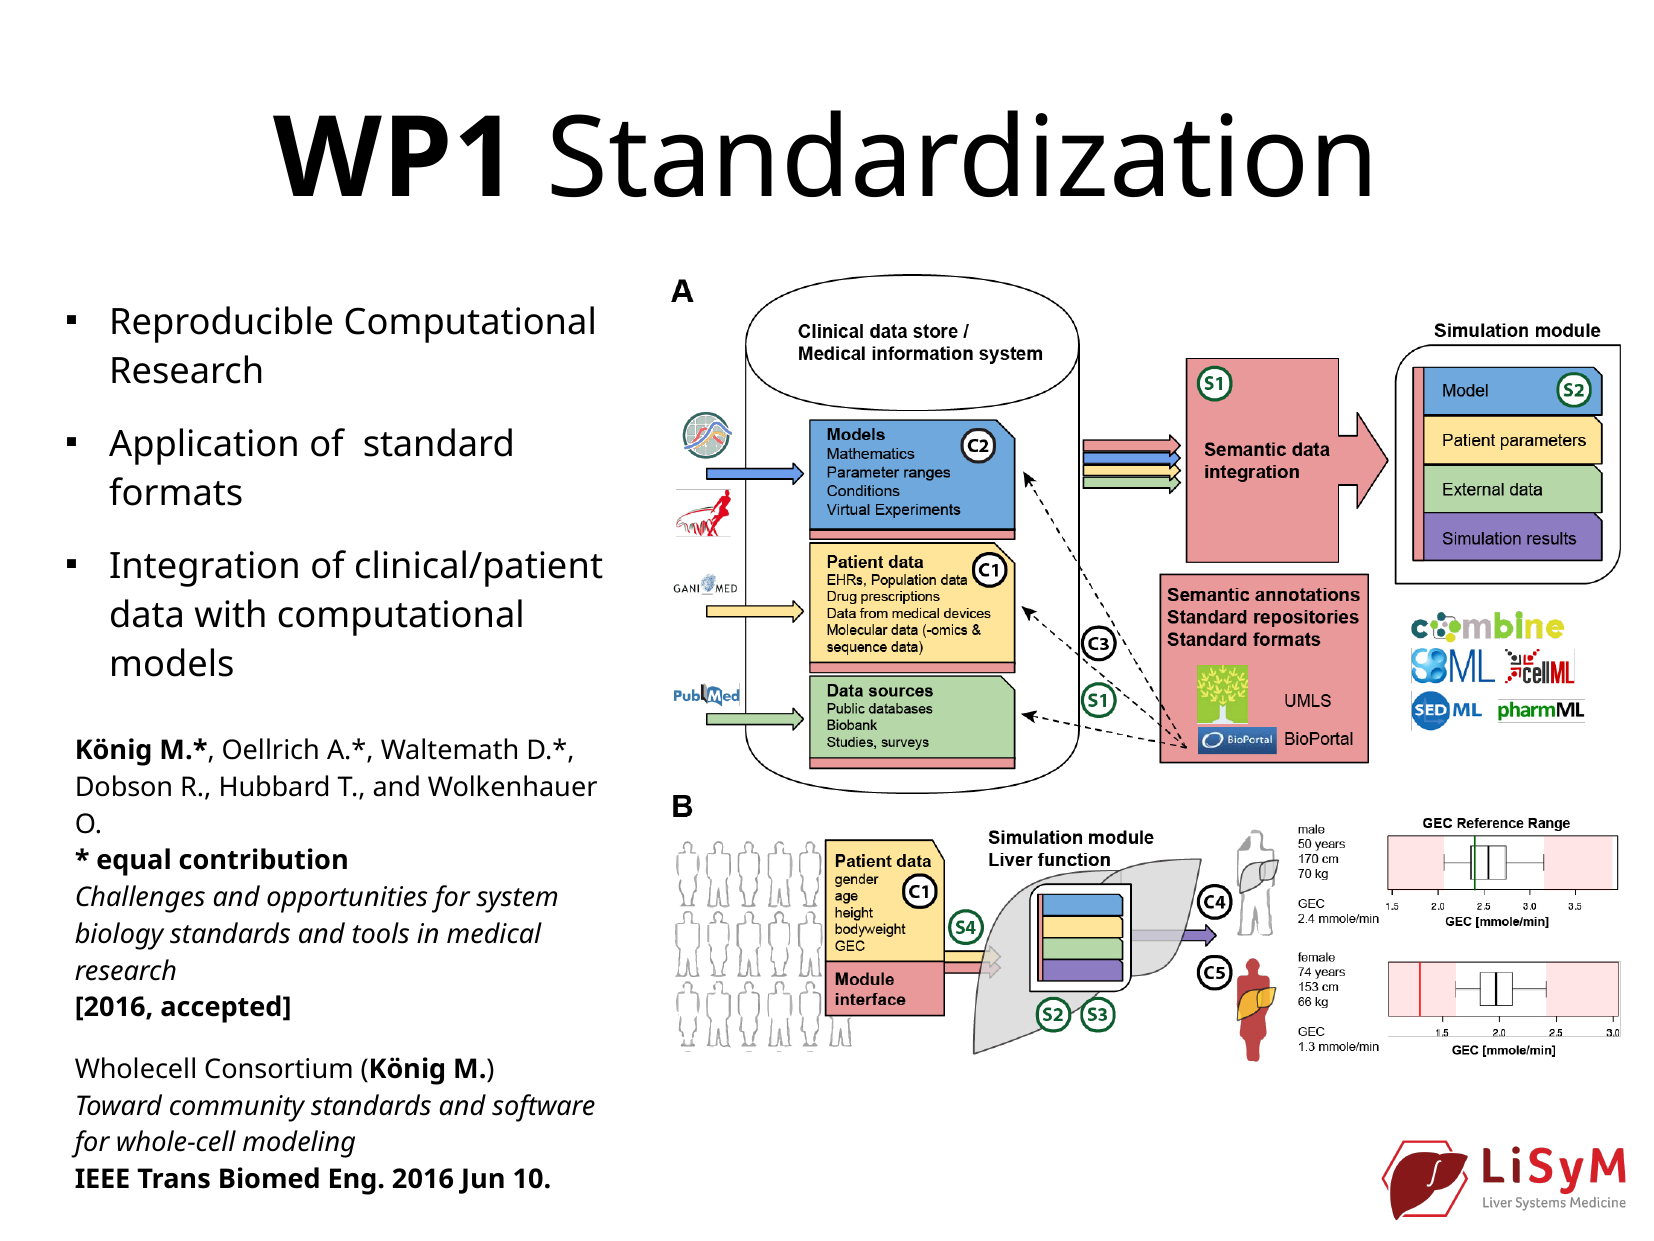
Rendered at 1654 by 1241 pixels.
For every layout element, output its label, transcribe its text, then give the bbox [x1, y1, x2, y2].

list Reproducible Computational Research Application of standard formats Integration of clinical/patient data with computational models [53, 296, 646, 691]
text_box König M.*, Oellrich A.*, Waltemath D.*, Dobson R., Hubbard T., and Wolkenhauer O. * equal contribution Challenges and opportunities for system biology standards and tools in medical research [2016, accepted] Wholecell Consortium (König M.) Toward community standards and software for whole-cell modeling IEEE Trans Biomed Eng. 2016 Jun 10. [60, 723, 646, 1154]
picture [670, 274, 1621, 1069]
title WP1 Standardization [82, 49, 1571, 257]
picture [1380, 1139, 1627, 1222]
